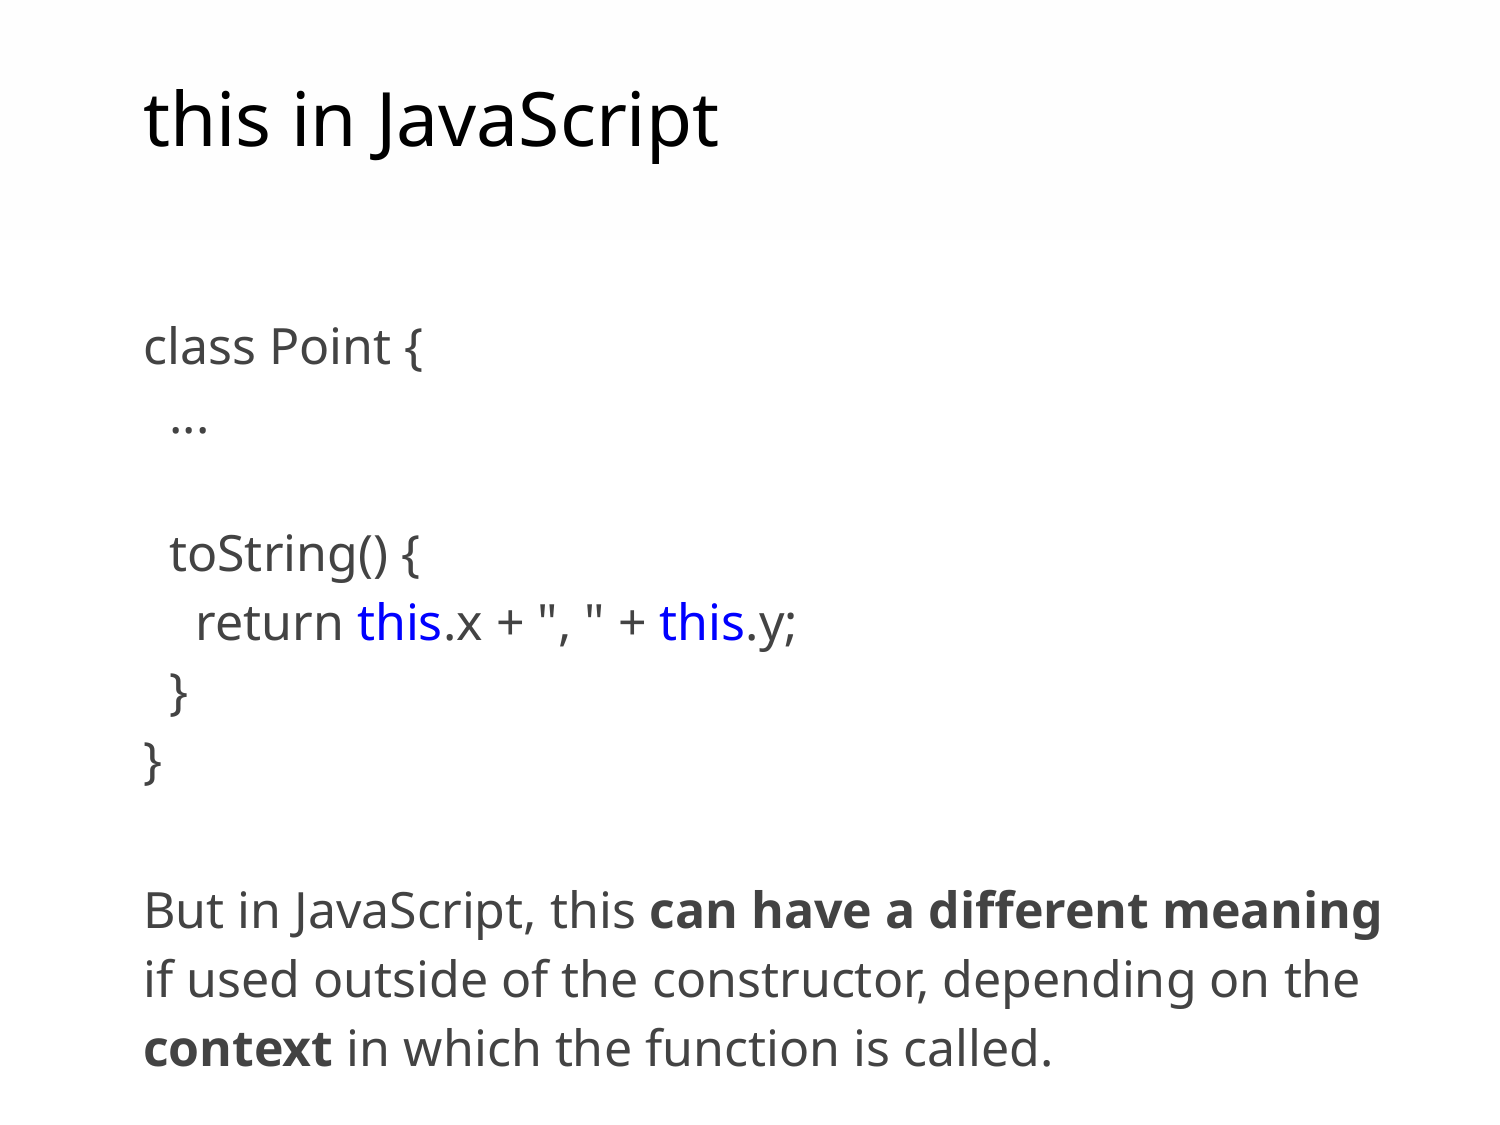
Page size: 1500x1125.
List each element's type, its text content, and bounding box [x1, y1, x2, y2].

title this in JavaScript [128, 56, 1372, 183]
list class Point { ... toString() { return this.x + ", " + this.y; } } [128, 290, 1372, 854]
list But in JavaScript, this can have a different meaning if used outside of the constructor, depending on the context in which the function is called. [128, 854, 1418, 1082]
